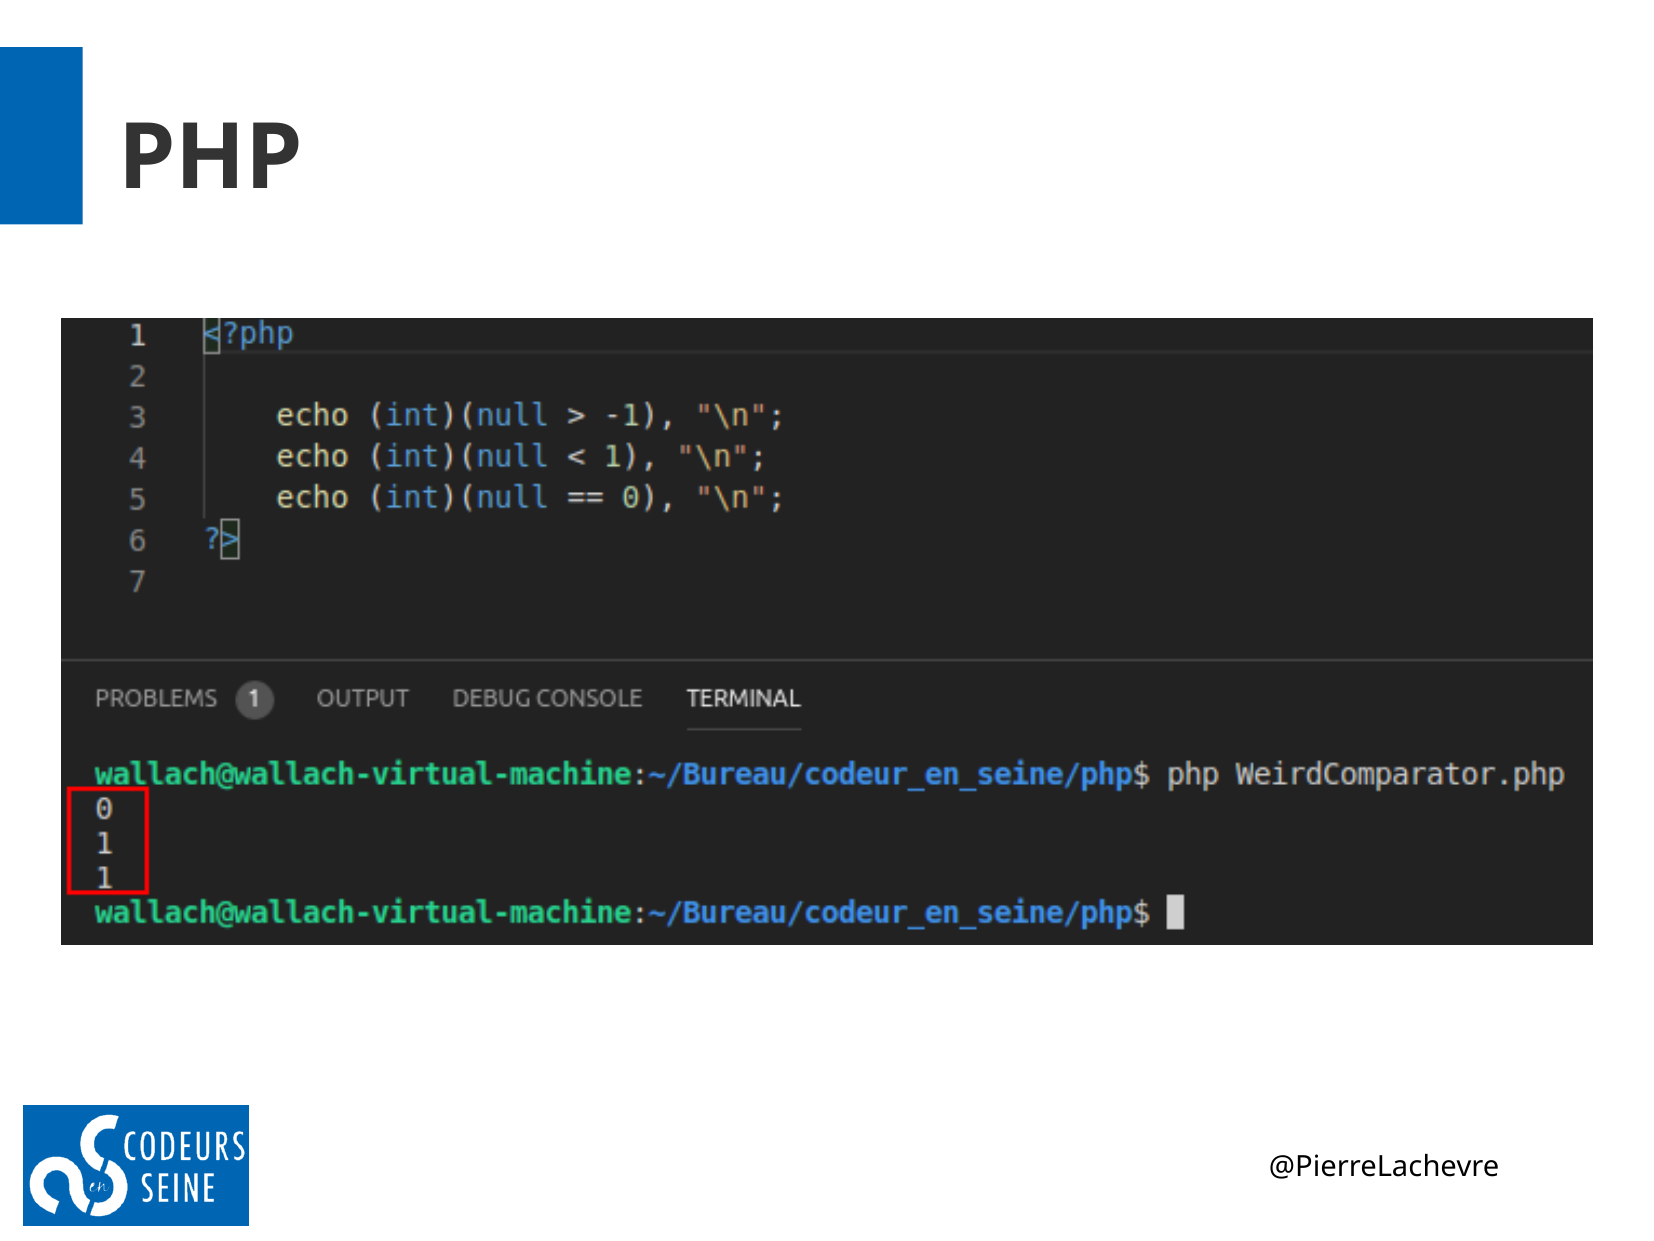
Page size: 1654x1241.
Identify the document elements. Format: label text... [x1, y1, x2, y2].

title PHP [118, 49, 1571, 257]
picture [23, 1105, 249, 1226]
picture [61, 318, 1593, 945]
